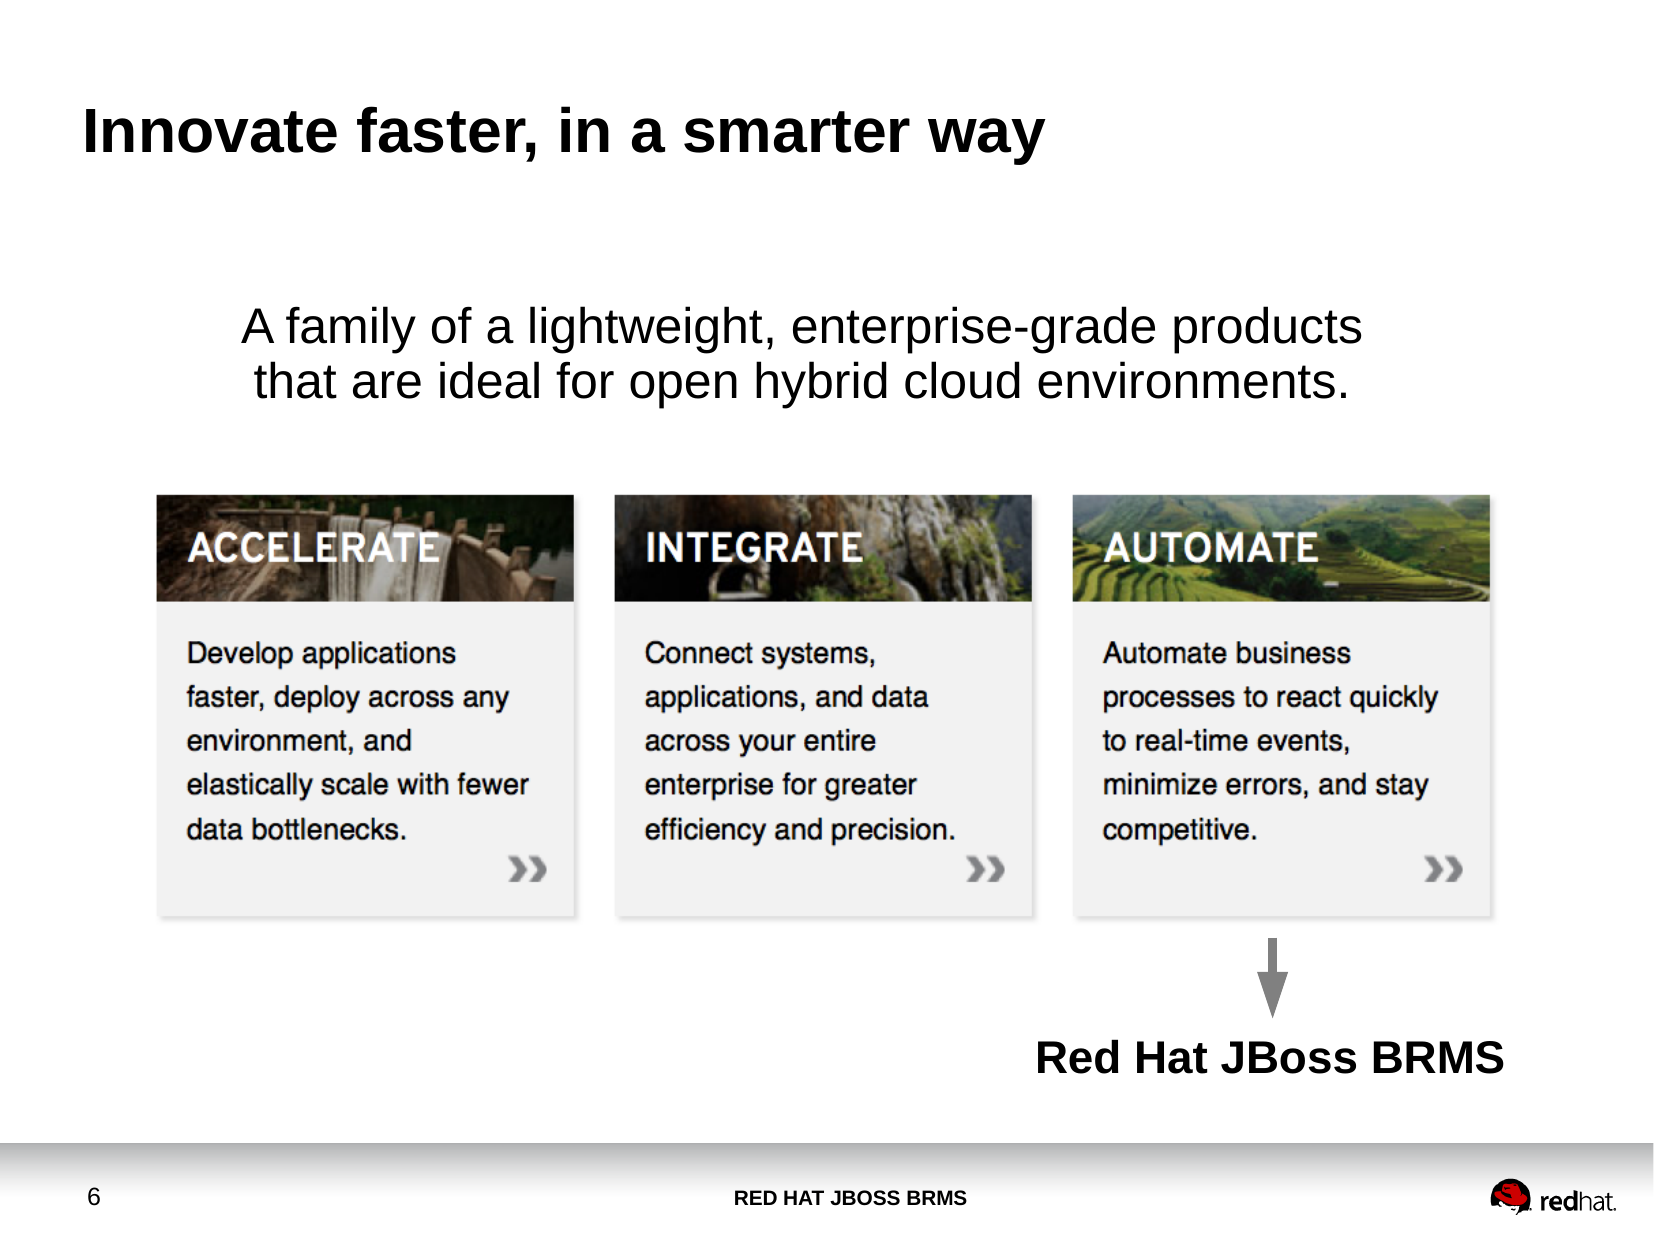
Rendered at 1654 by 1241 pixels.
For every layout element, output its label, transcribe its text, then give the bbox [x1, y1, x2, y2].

title Innovate faster, in a smarter way [82, 37, 1571, 226]
list A family of a lightweight, enterprise-grade products that are ideal for open hybrid cloud environments. [221, 297, 1384, 429]
picture [150, 491, 1501, 930]
text_box Red Hat JBoss BRMS [1020, 1024, 1528, 1091]
picture [0, 1143, 1654, 1241]
